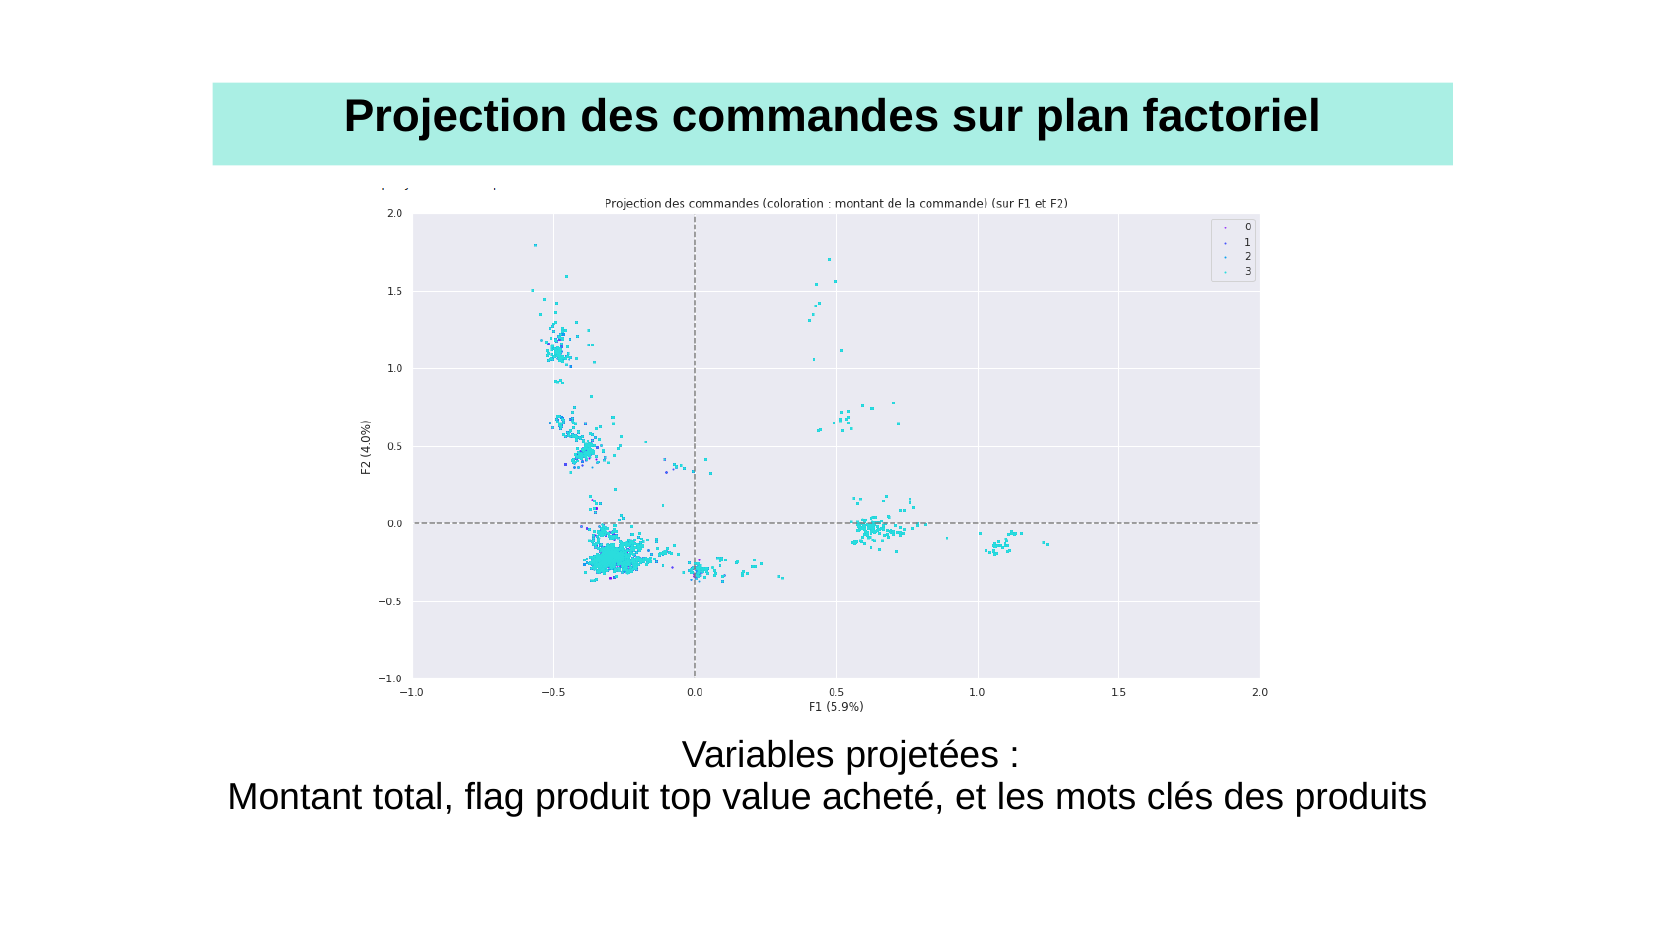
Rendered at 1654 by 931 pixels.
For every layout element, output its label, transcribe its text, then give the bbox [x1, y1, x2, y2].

picture [342, 188, 1288, 716]
text_box Projection des commandes sur plan factoriel [212, 82, 1453, 166]
text_box Variables projetées : Montant total, flag produit top value acheté, et les mots clés des produits [212, 726, 1501, 868]
